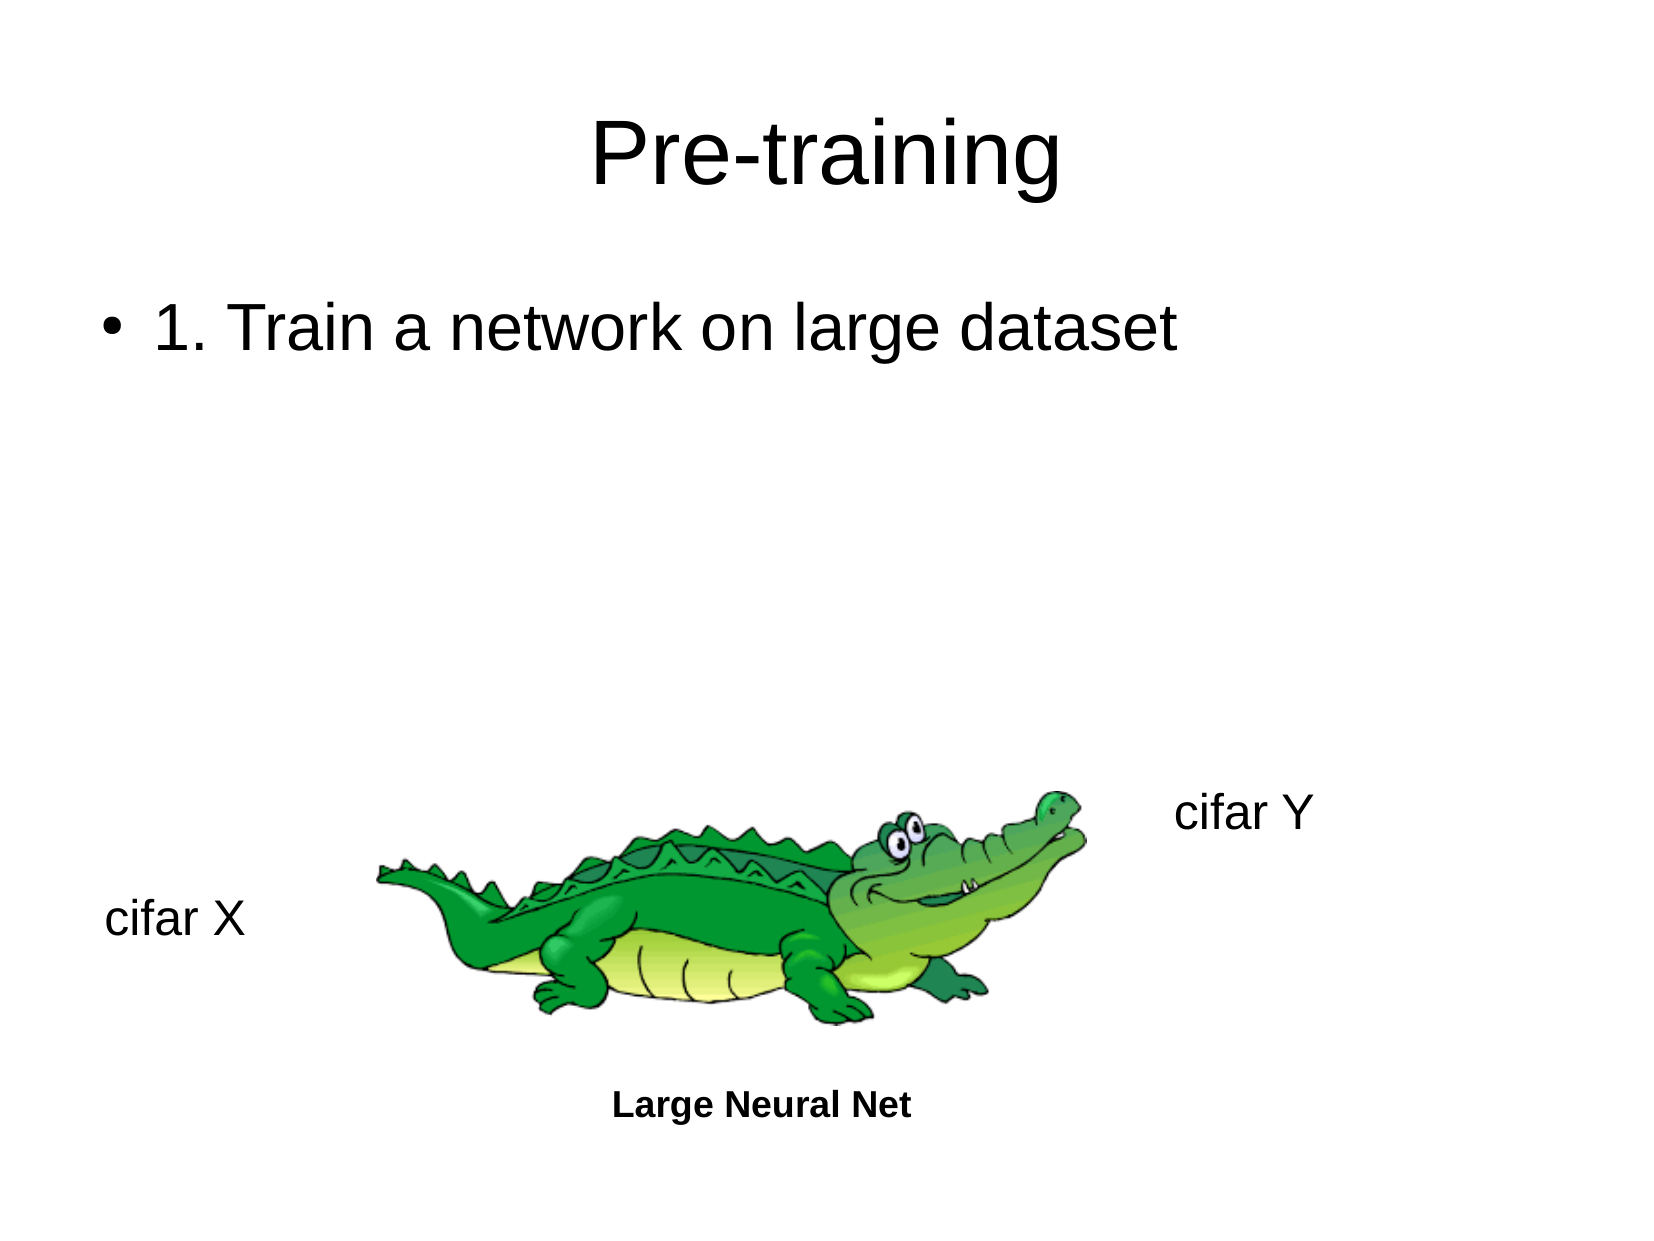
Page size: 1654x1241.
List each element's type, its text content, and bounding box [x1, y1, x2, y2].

title Pre-training [82, 49, 1571, 257]
text_box cifar X [25, 866, 326, 970]
list 1. Train a network on large dataset [82, 290, 1571, 1010]
text_box Large Neural Net [597, 1076, 927, 1133]
text_box cifar Y [1094, 760, 1395, 864]
picture [376, 791, 1087, 1026]
